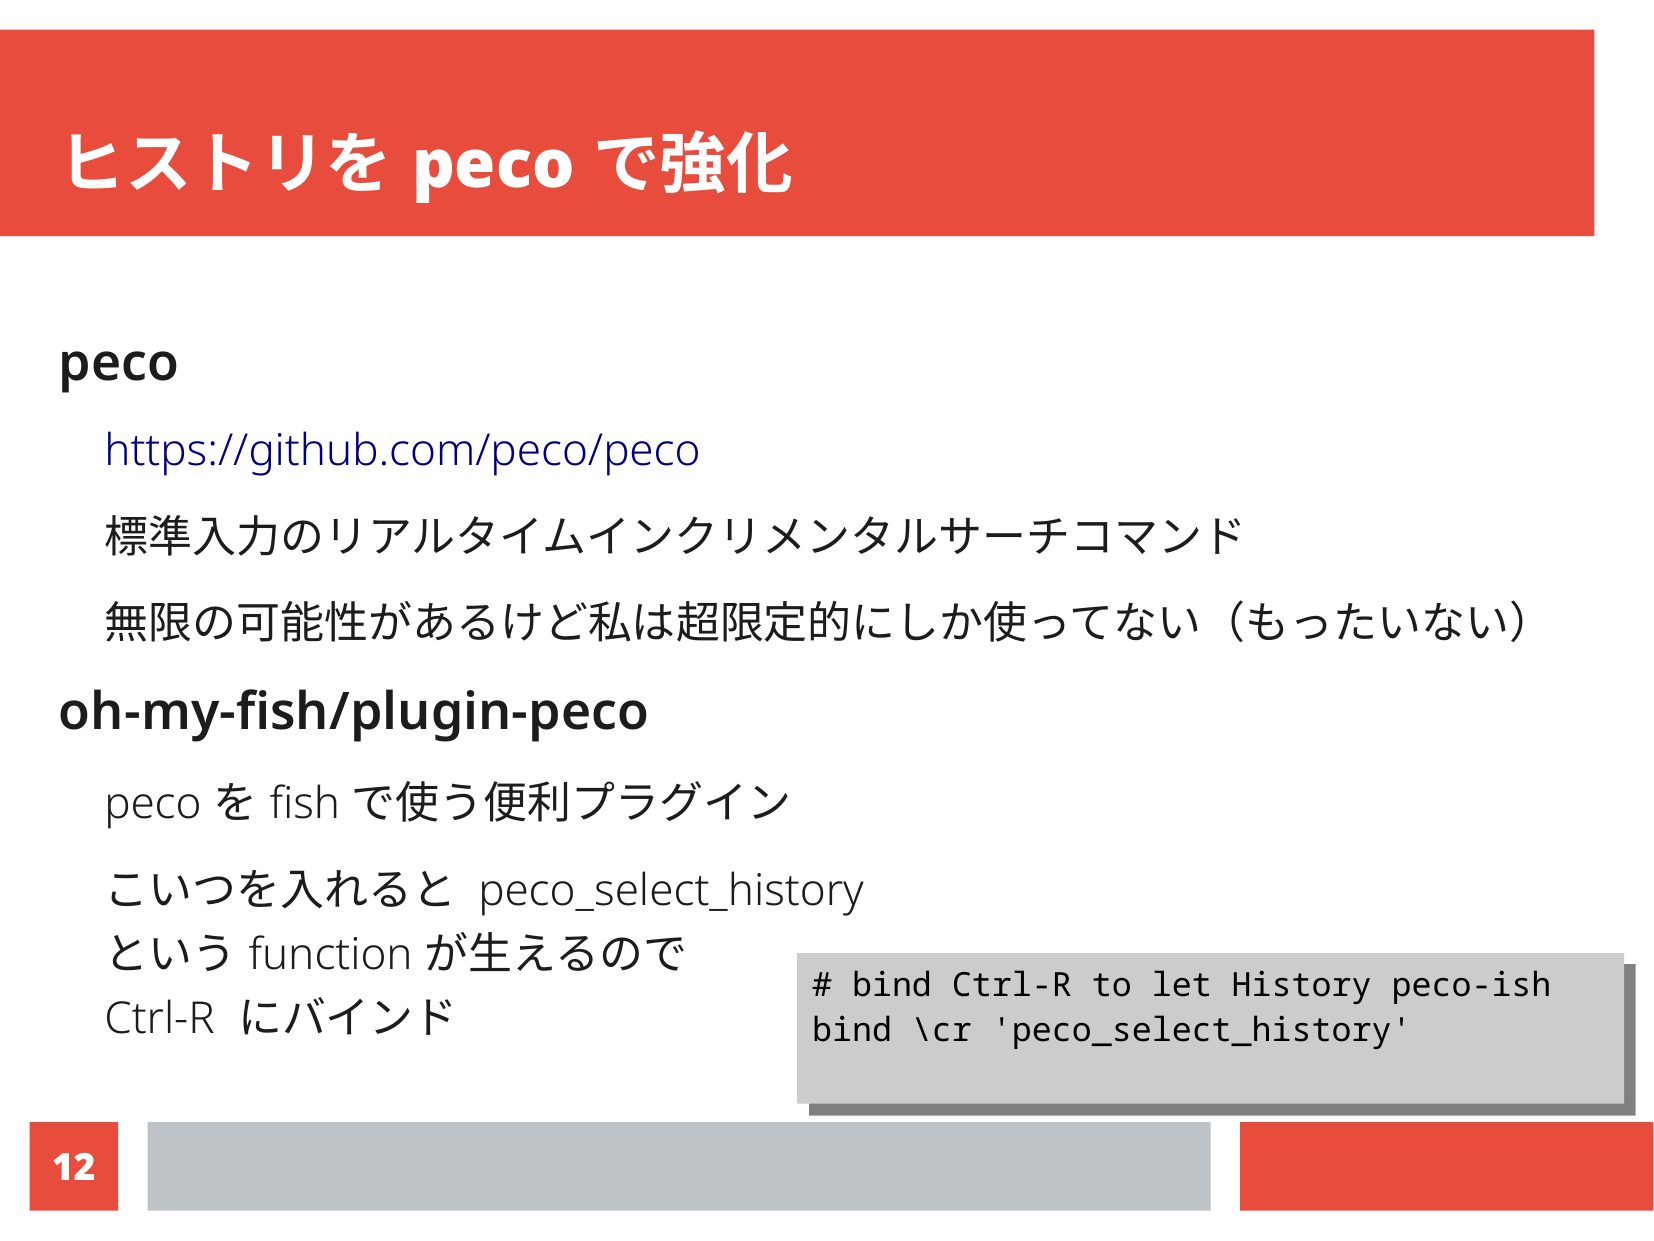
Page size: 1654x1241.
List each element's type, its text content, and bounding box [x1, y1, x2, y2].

list peco https://github.com/peco/peco 標準入力のリアルタイムインクリメンタルサーチコマンド 無限の可能性があるけど私は超限定的にしか使ってない（もったいない） oh-my-fish/plugin-peco pecoをfishで使う便利プラグイン こいつを入れると peco_select_history というfunctionが生えるので Ctrl-R にバインド [59, 324, 1565, 1093]
title ヒストリをpecoで強化 [59, 59, 1595, 207]
text_box # bind Ctrl-R to let History peco-ish bind \cr 'peco_select_history' [797, 953, 1625, 1100]
